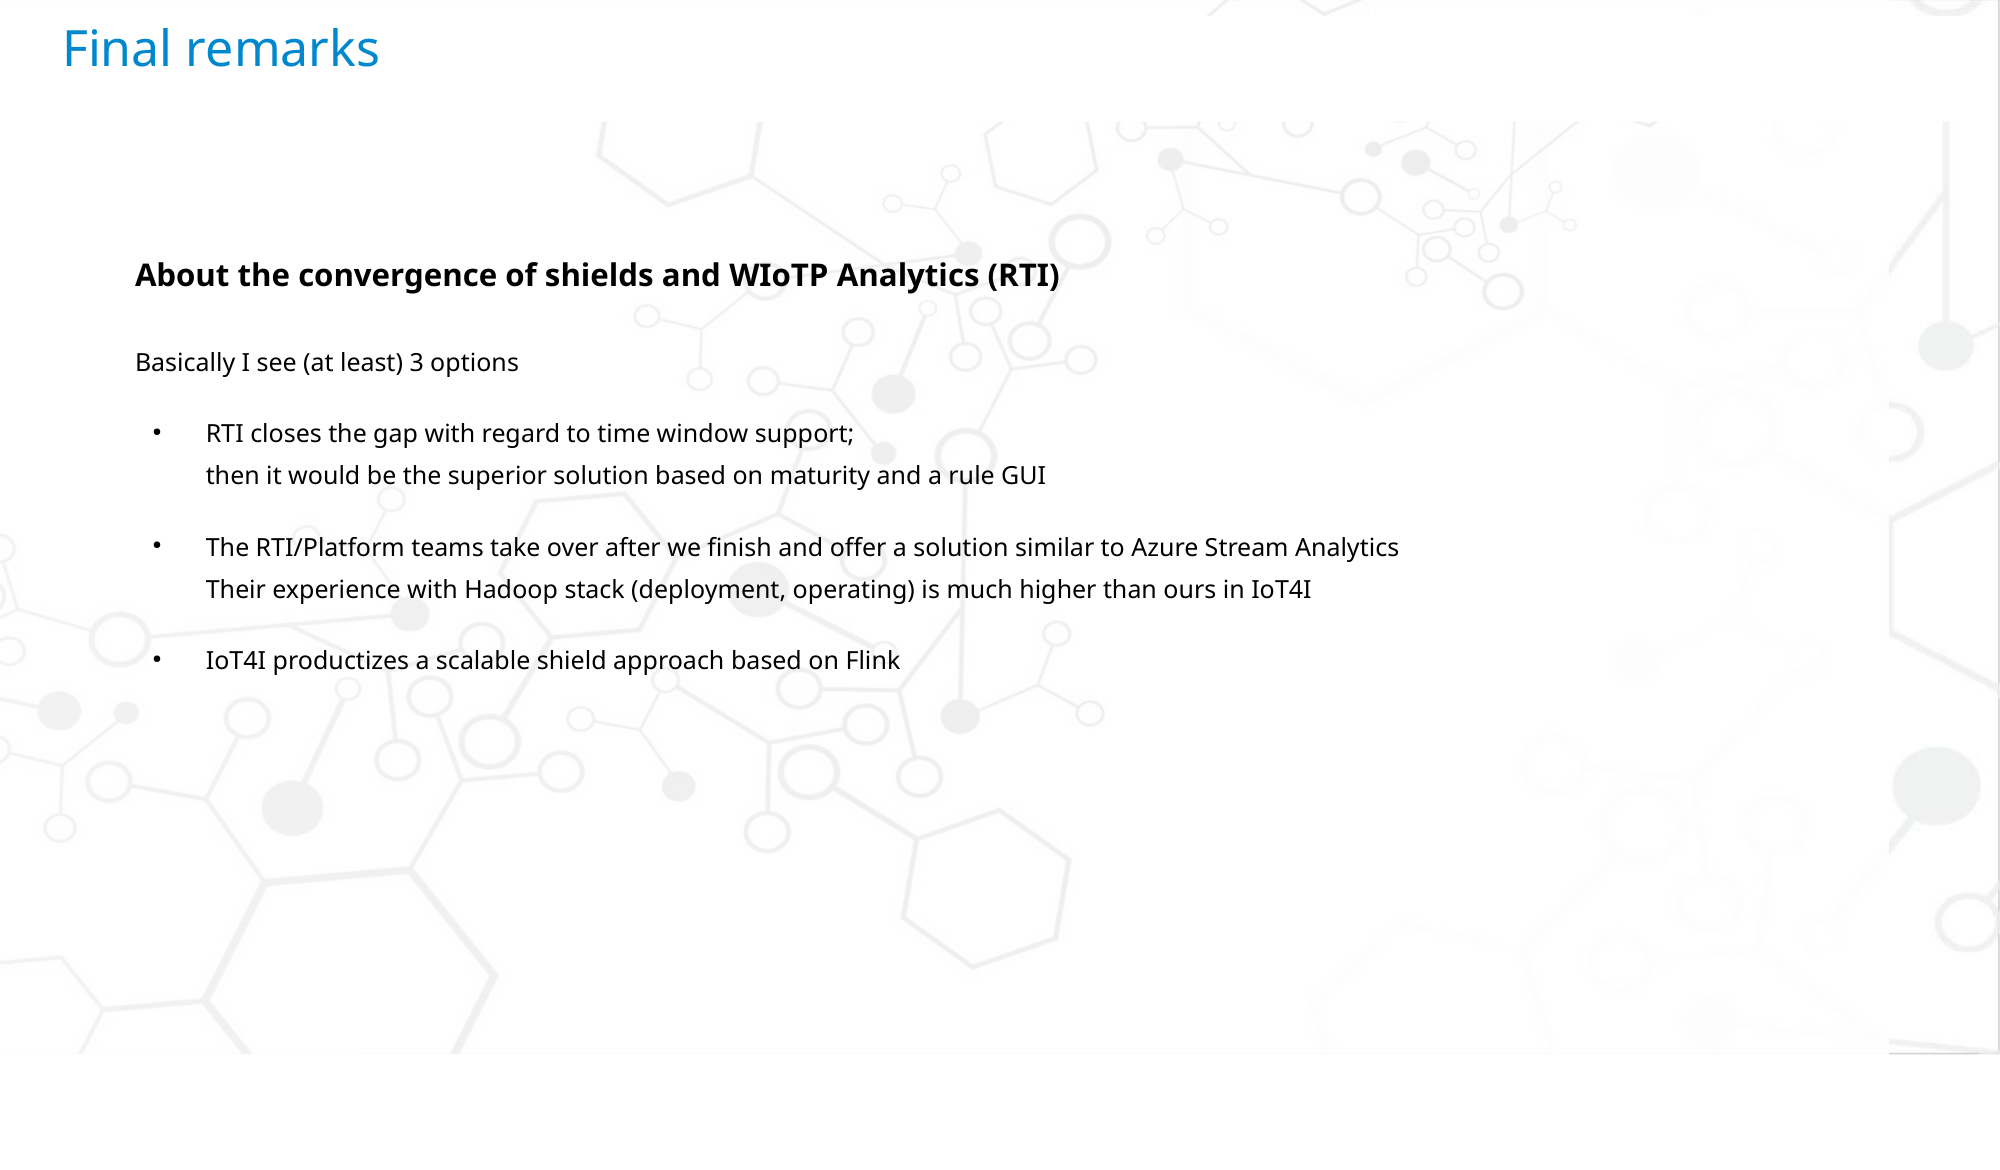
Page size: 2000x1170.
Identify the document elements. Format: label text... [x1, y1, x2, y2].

picture [1889, 0, 2000, 1055]
title Final remarks [47, 15, 1966, 122]
list About the convergence of shields and WIoTP Analytics (RTI) Basically I see (at least) 3 options RTI closes the gap with regard to time window support; then it would be the superior solution based on maturity and a rule GUI The RTI/Platform teams take over after we finish and offer a solution similar to Azure Stream Analytics Their experience with Hadoop stack (deployment, operating) is much higher than ours in IoT4I IoT4I productizes a scalable shield approach based on Flink [135, 240, 1591, 841]
